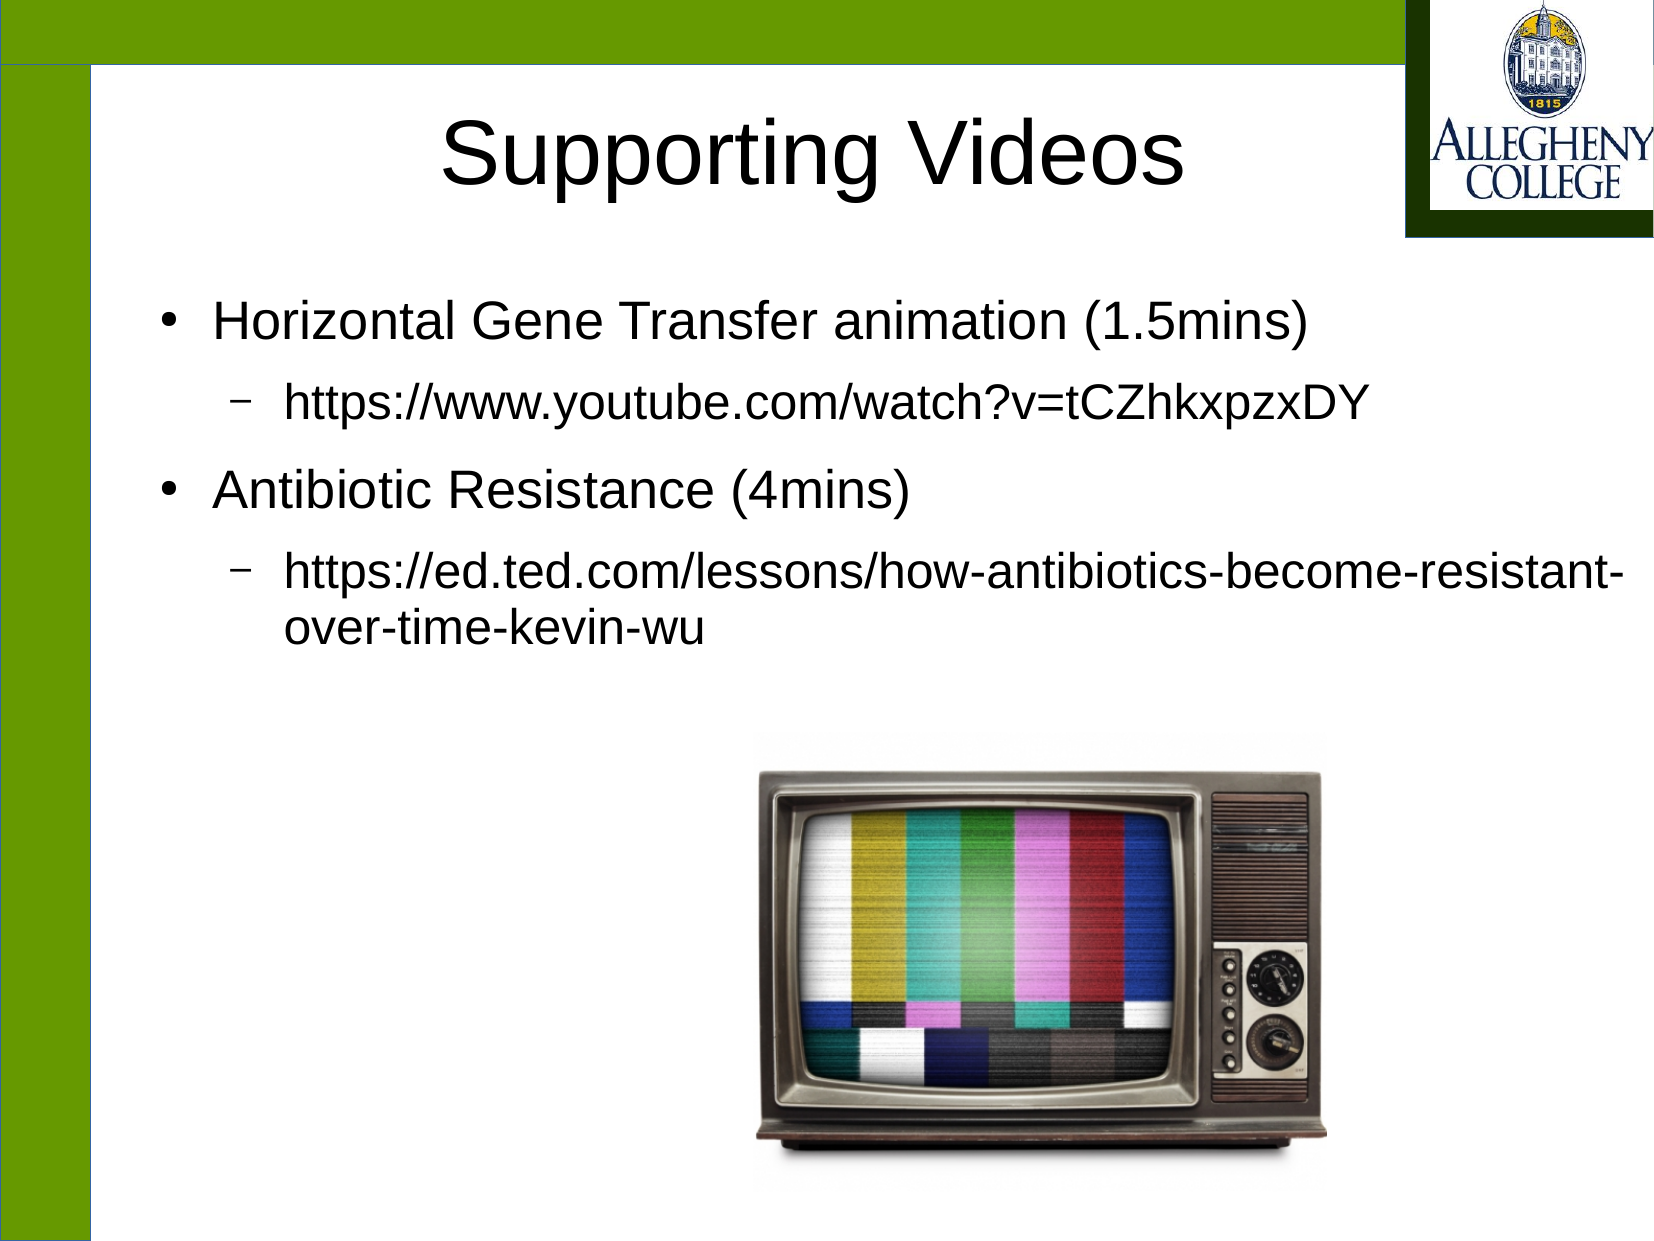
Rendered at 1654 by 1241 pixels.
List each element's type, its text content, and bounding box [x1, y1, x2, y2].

title Supporting Videos [112, 65, 1515, 257]
picture [1430, 0, 1654, 210]
list Horizontal Gene Transfer animation (1.5mins) https://www.youtube.com/watch?v=tCZhkxpzxDY Antibiotic Resistance (4mins) https://ed.ted.com/lessons/how-antibiotics-become-resistant-over-time-kevin-wu [141, 290, 1630, 1010]
picture [753, 732, 1327, 1192]
text_box [0, 0, 1654, 1241]
